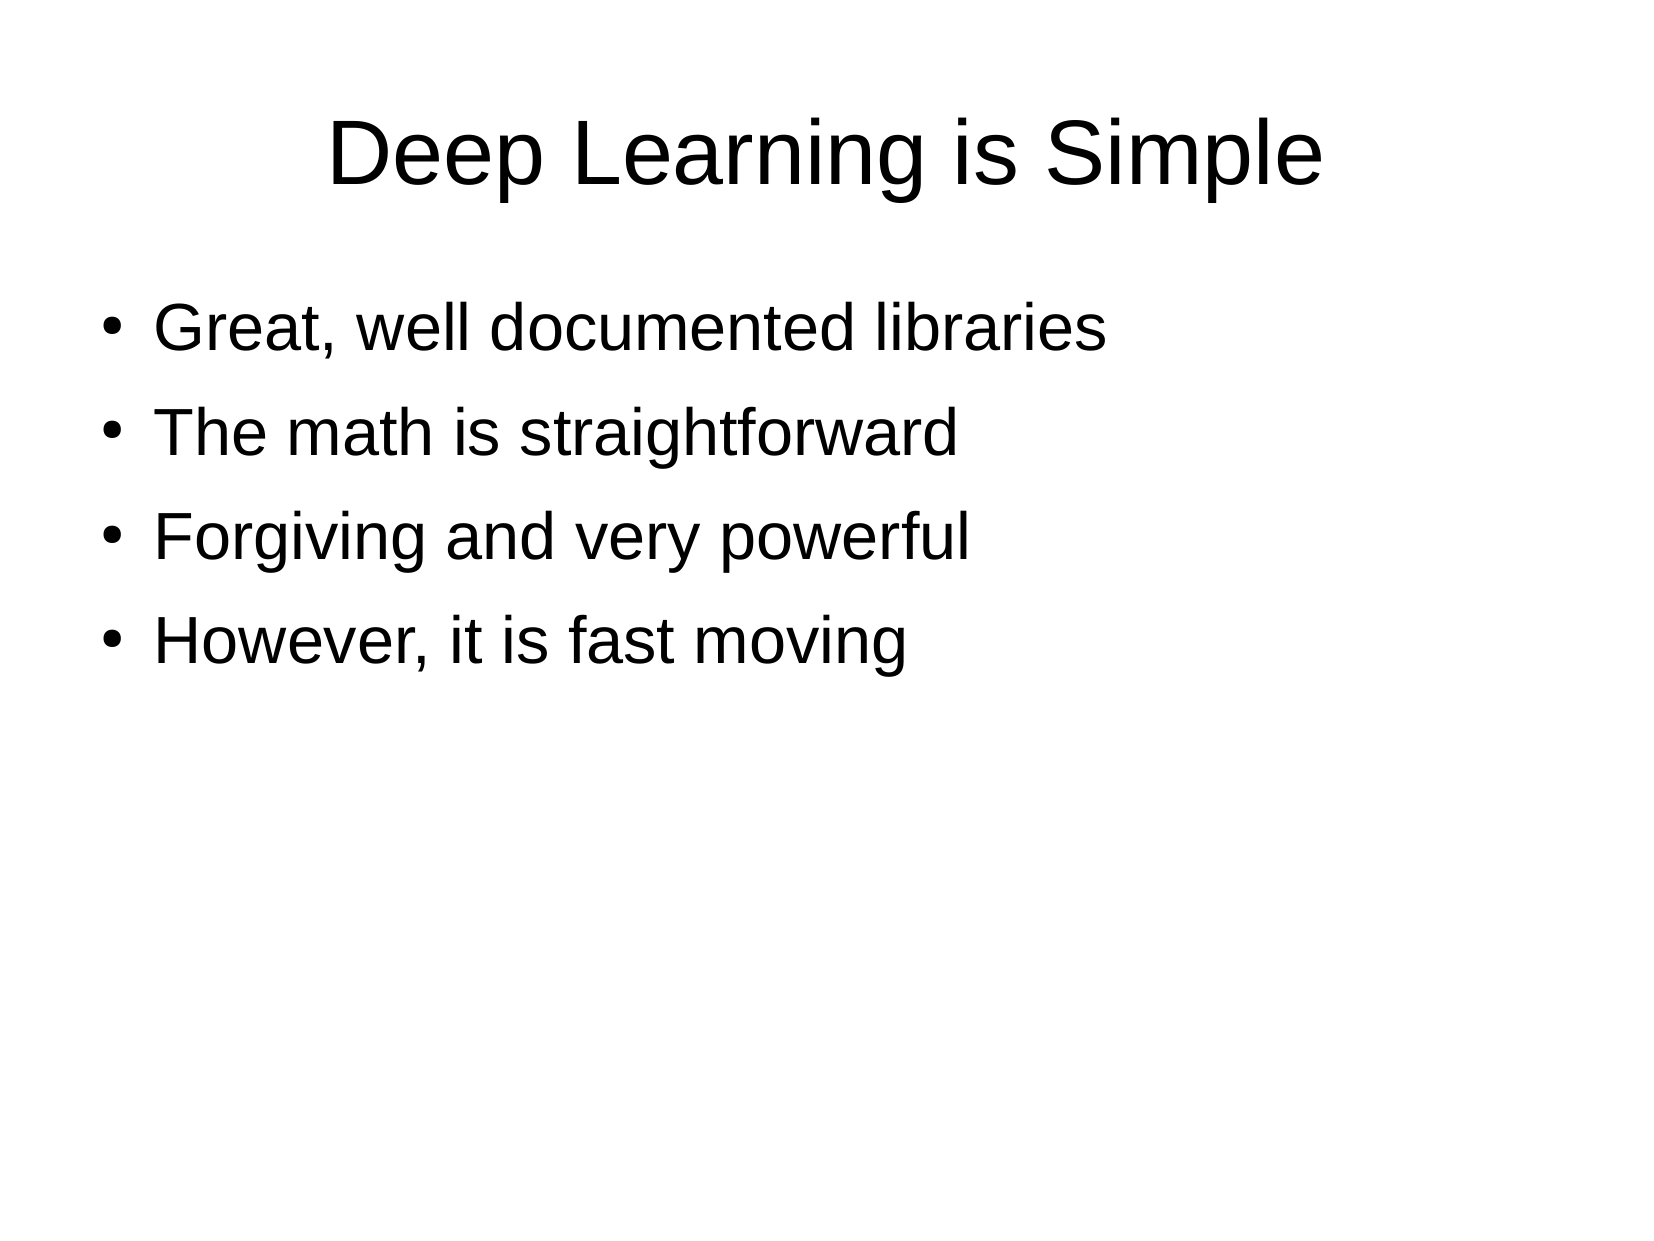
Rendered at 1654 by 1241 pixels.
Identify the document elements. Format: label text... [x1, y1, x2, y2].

list Great, well documented libraries The math is straightforward Forgiving and very powerful However, it is fast moving [82, 290, 1571, 1010]
title Deep Learning is Simple [82, 49, 1571, 257]
